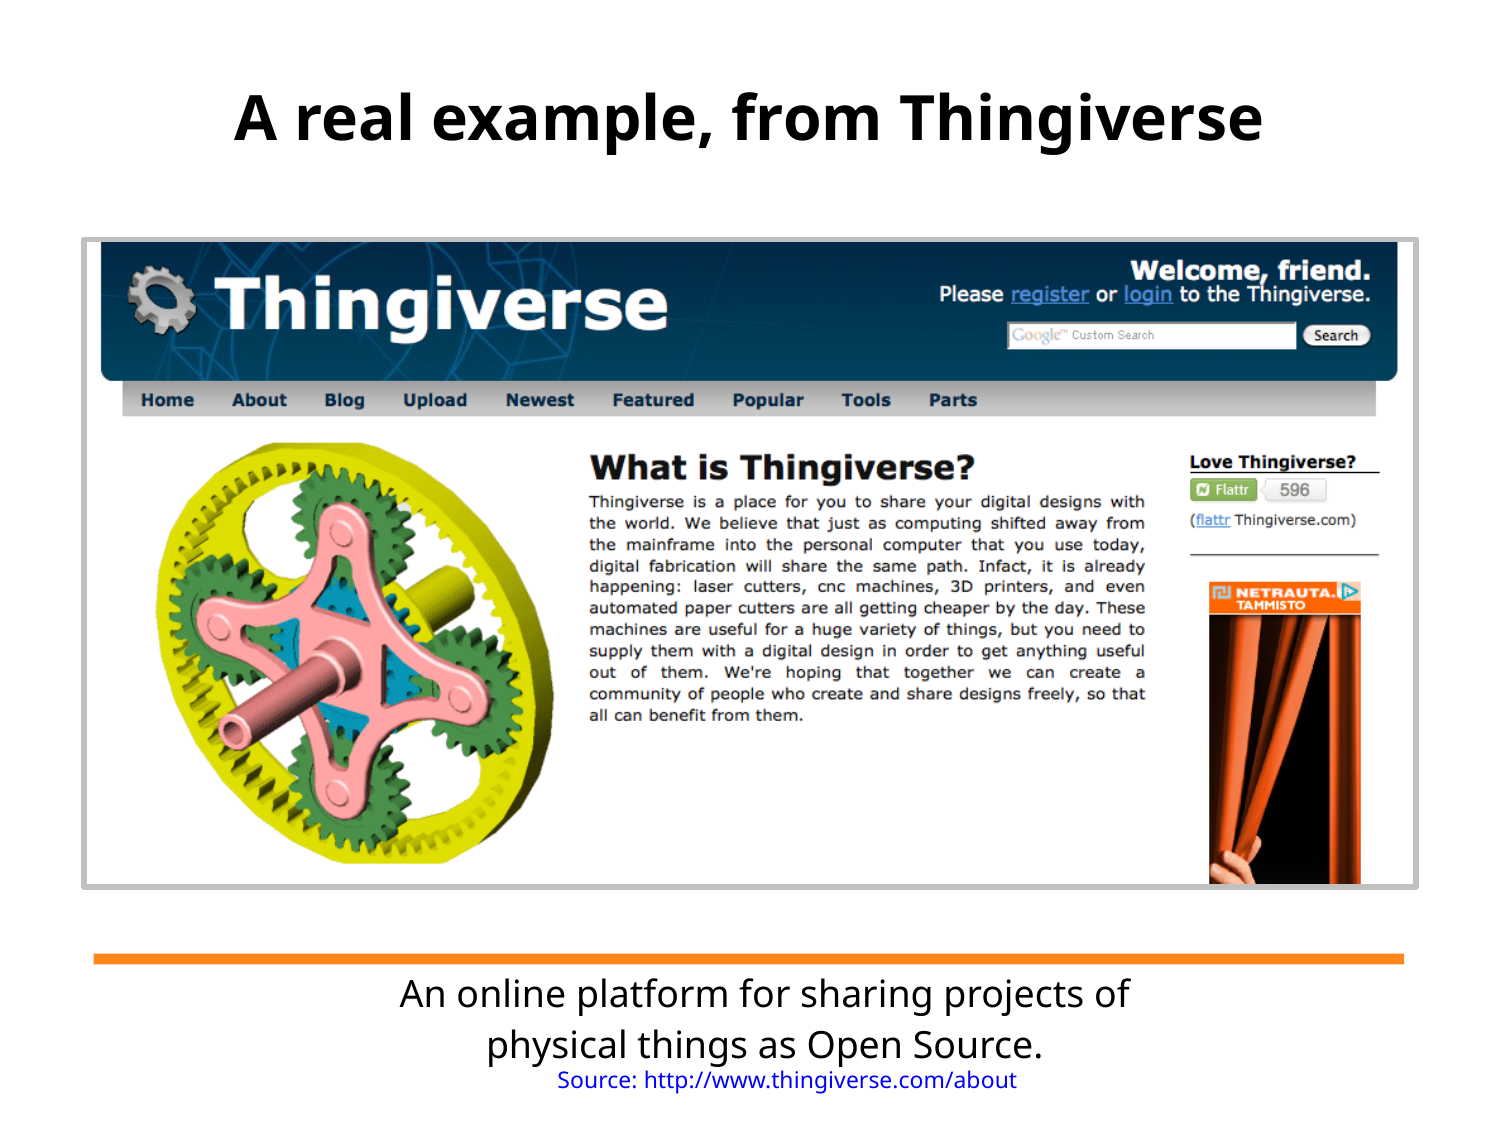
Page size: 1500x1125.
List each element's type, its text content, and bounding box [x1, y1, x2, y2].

text_box An online platform for sharing projects of physical things as Open Source. [382, 960, 1148, 1064]
title A real example, from Thingiverse [75, 45, 1426, 188]
text_box Source: http://www.thingiverse.com/about [542, 1056, 958, 1098]
picture [0, 0, 1500, 1125]
